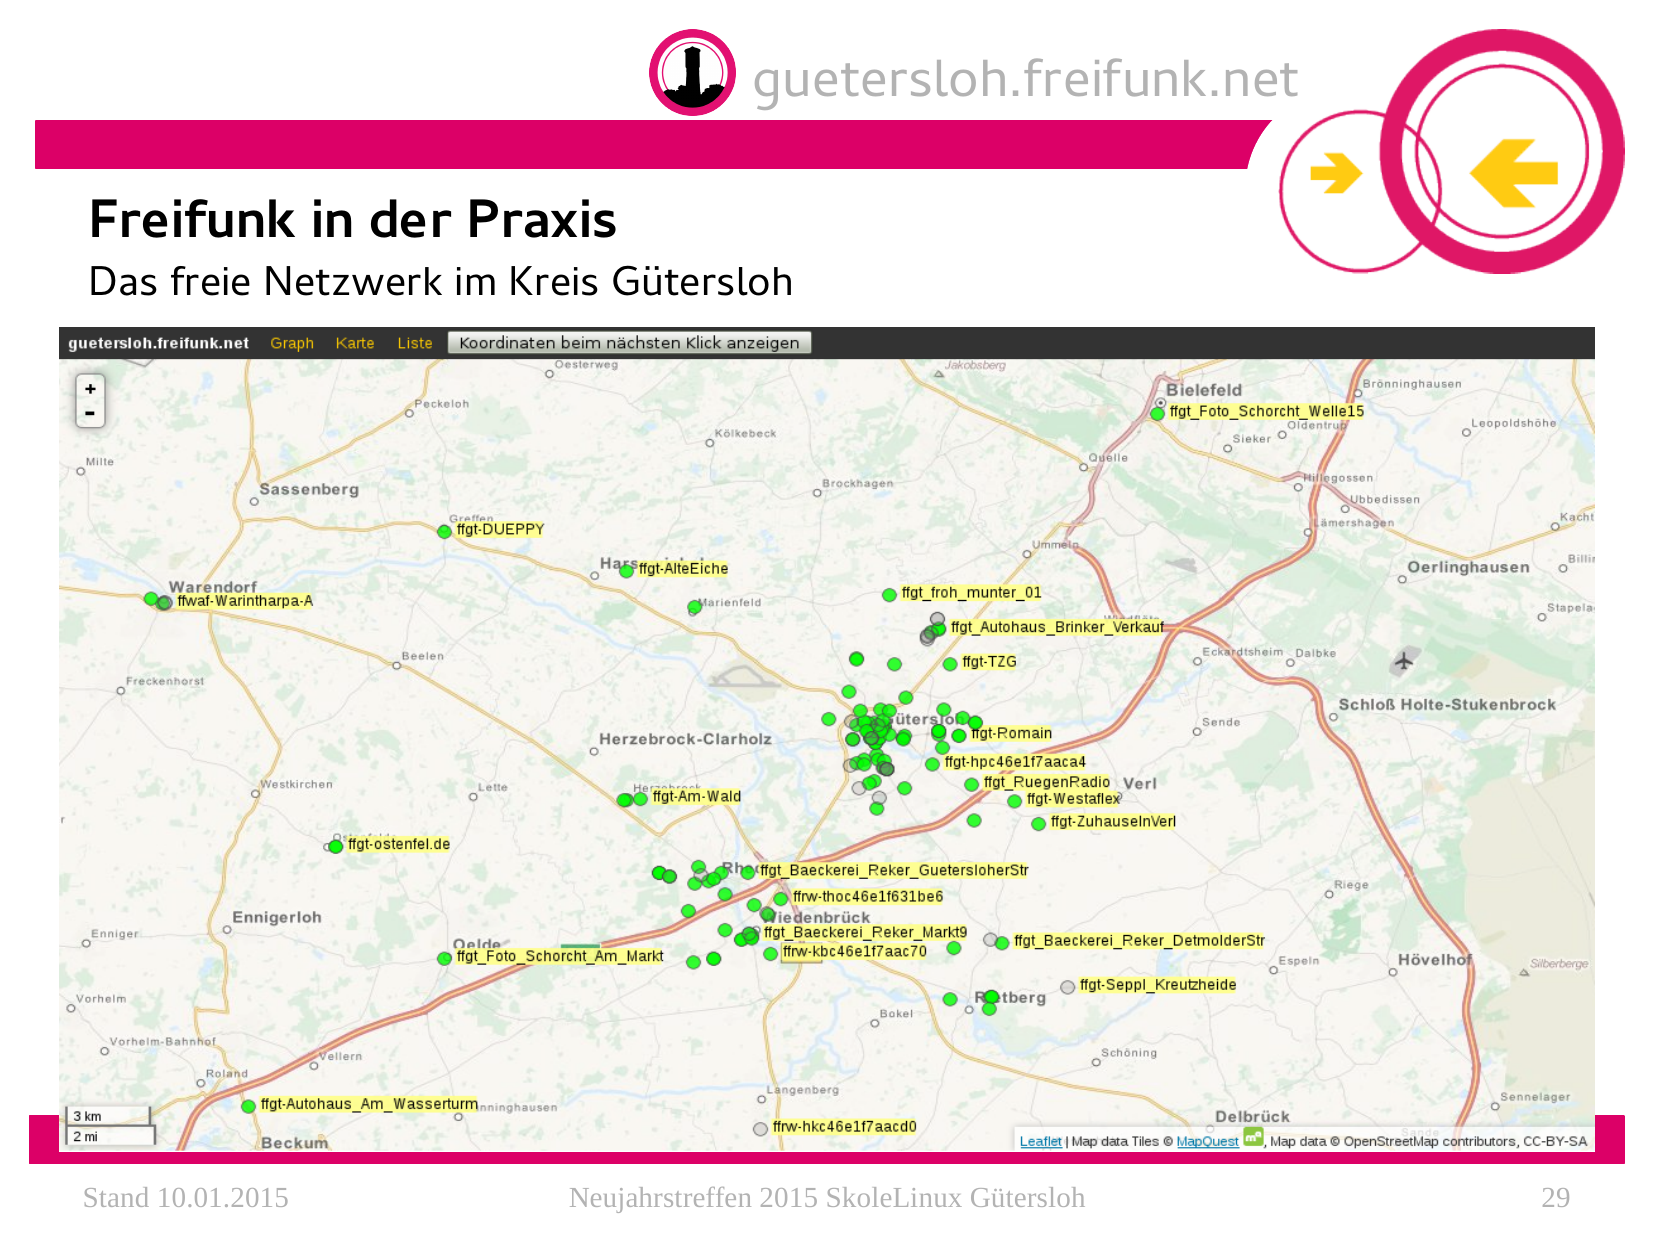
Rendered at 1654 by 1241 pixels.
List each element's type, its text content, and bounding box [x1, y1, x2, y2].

picture [649, 29, 736, 116]
title Freifunk in der Praxis Das freie Netzwerk im Kreis Gütersloh [88, 179, 1123, 325]
picture [59, 327, 1595, 1152]
picture [1278, 29, 1625, 274]
